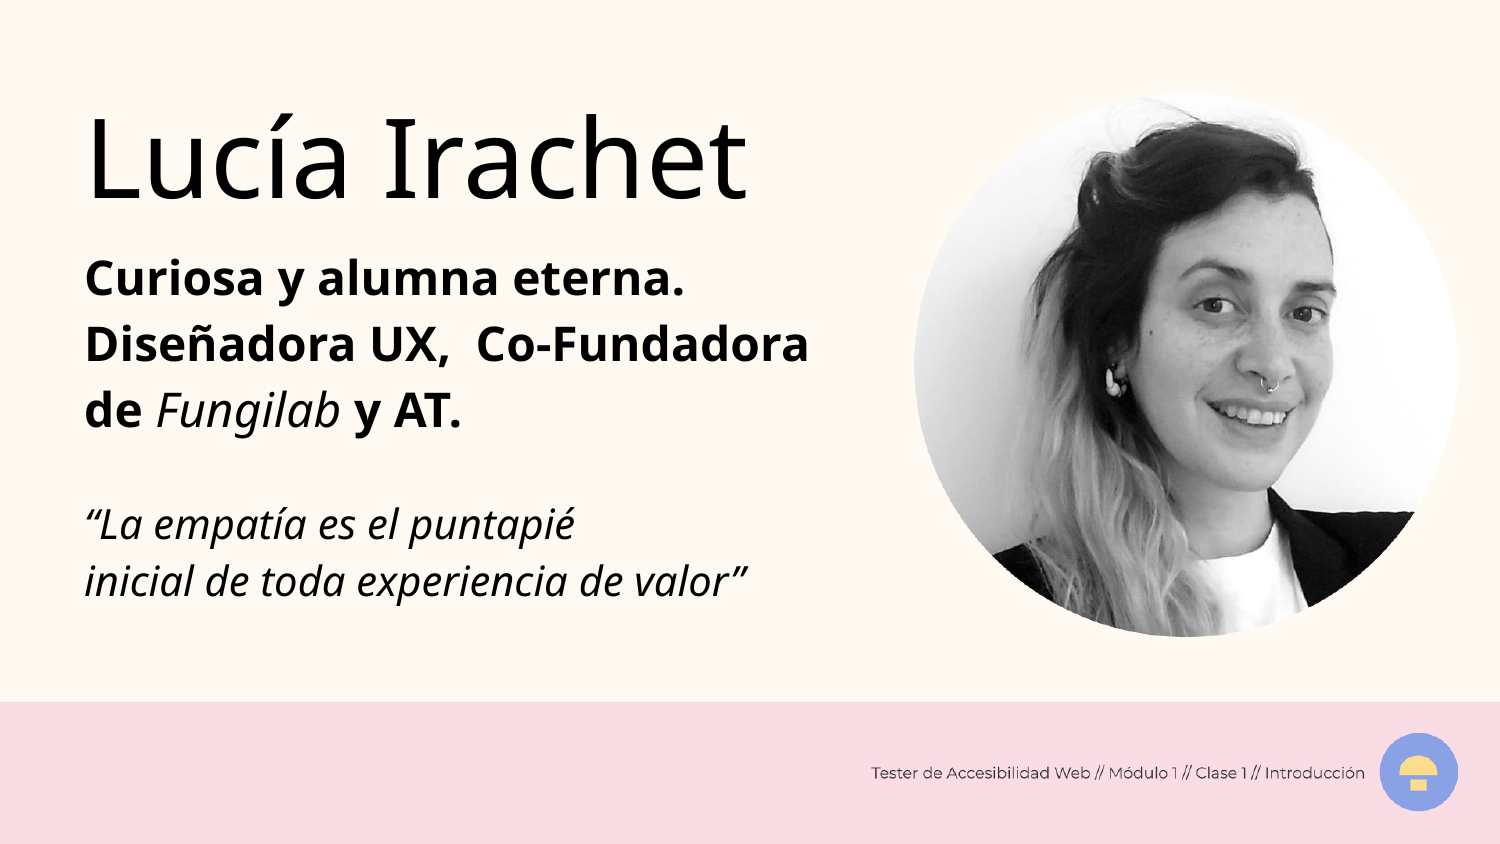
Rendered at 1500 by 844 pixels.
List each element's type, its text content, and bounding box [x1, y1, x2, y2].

text_box Lucía Irachet [69, 73, 897, 224]
text_box Curiosa y alumna eterna. Diseñadora UX, Co-Fundadora de Fungilab y AT. [69, 224, 955, 453]
text_box “La empatía es el puntapié inicial de toda experiencia de valor” [69, 475, 913, 621]
picture [0, 0, 1500, 844]
